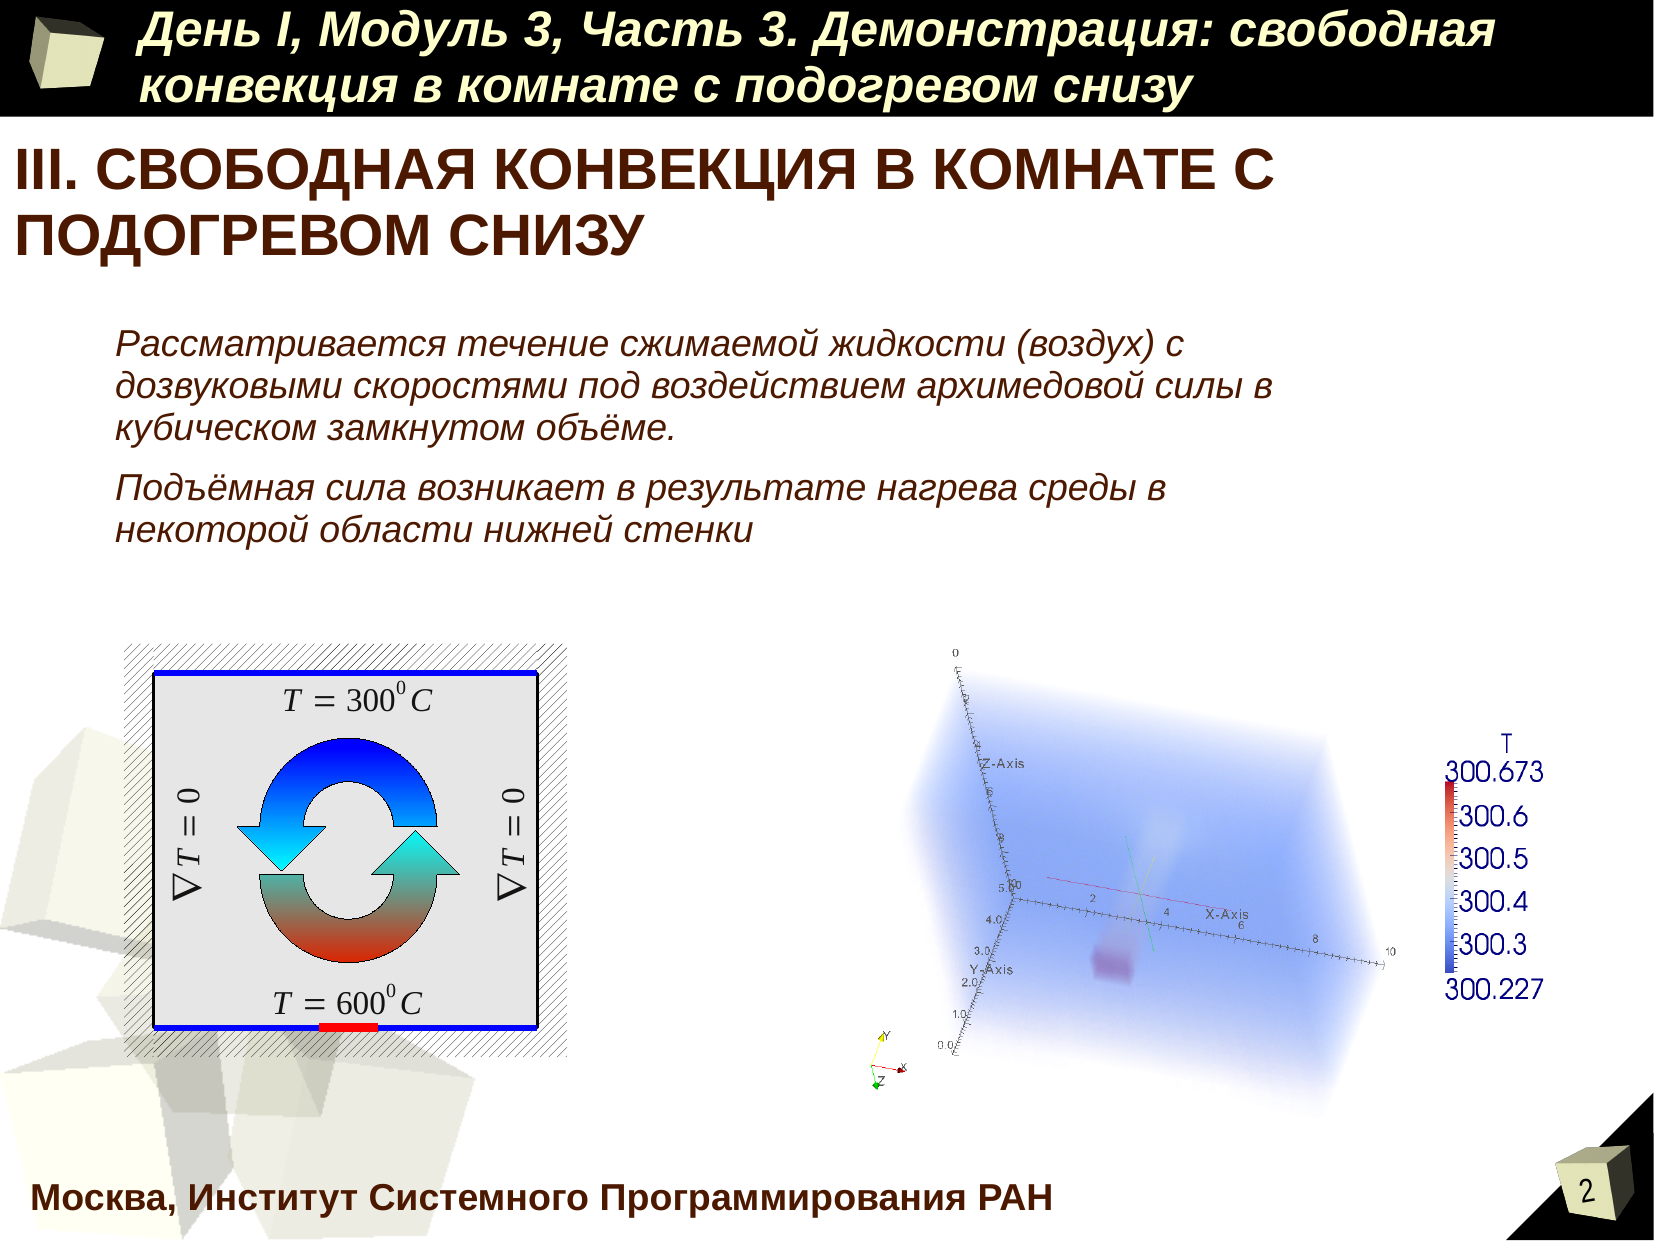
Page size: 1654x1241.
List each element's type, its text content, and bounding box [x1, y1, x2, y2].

picture [494, 782, 532, 910]
text_box [124, 643, 567, 1058]
chart [265, 980, 429, 1022]
picture [851, 590, 1565, 1133]
chart [275, 677, 439, 720]
text_box III. СВОБОДНАЯ КОНВЕКЦИЯ В КОМНАТЕ С ПОДОГРЕВОМ СНИЗУ [0, 129, 1654, 275]
picture [464, 1193, 472, 1198]
picture [169, 782, 207, 910]
picture [0, 726, 477, 1241]
text_box Рассматривается течение сжимаемой жидкости (воздух) с дозвуковыми скоростями под воздействием архимедовой силы в кубическом замкнутом объёме. Подъёмная сила возникает в результате нагрева среды в некоторой области нижней стенки [100, 315, 1341, 558]
